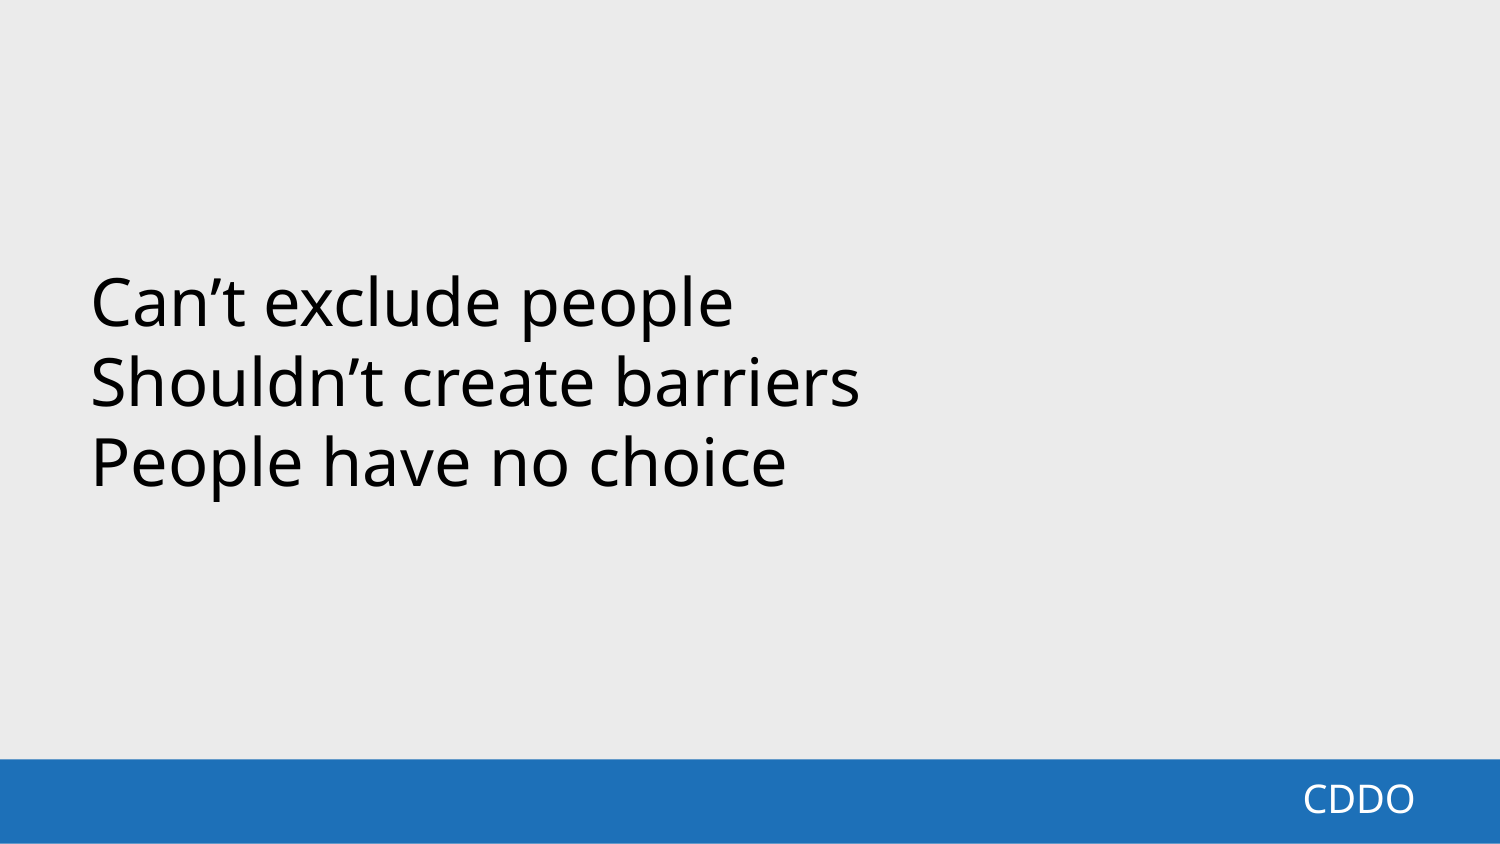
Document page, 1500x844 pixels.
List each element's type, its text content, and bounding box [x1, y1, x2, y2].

text_box Can’t exclude people Shouldn’t create barriers People have no choice [87, 0, 1416, 760]
